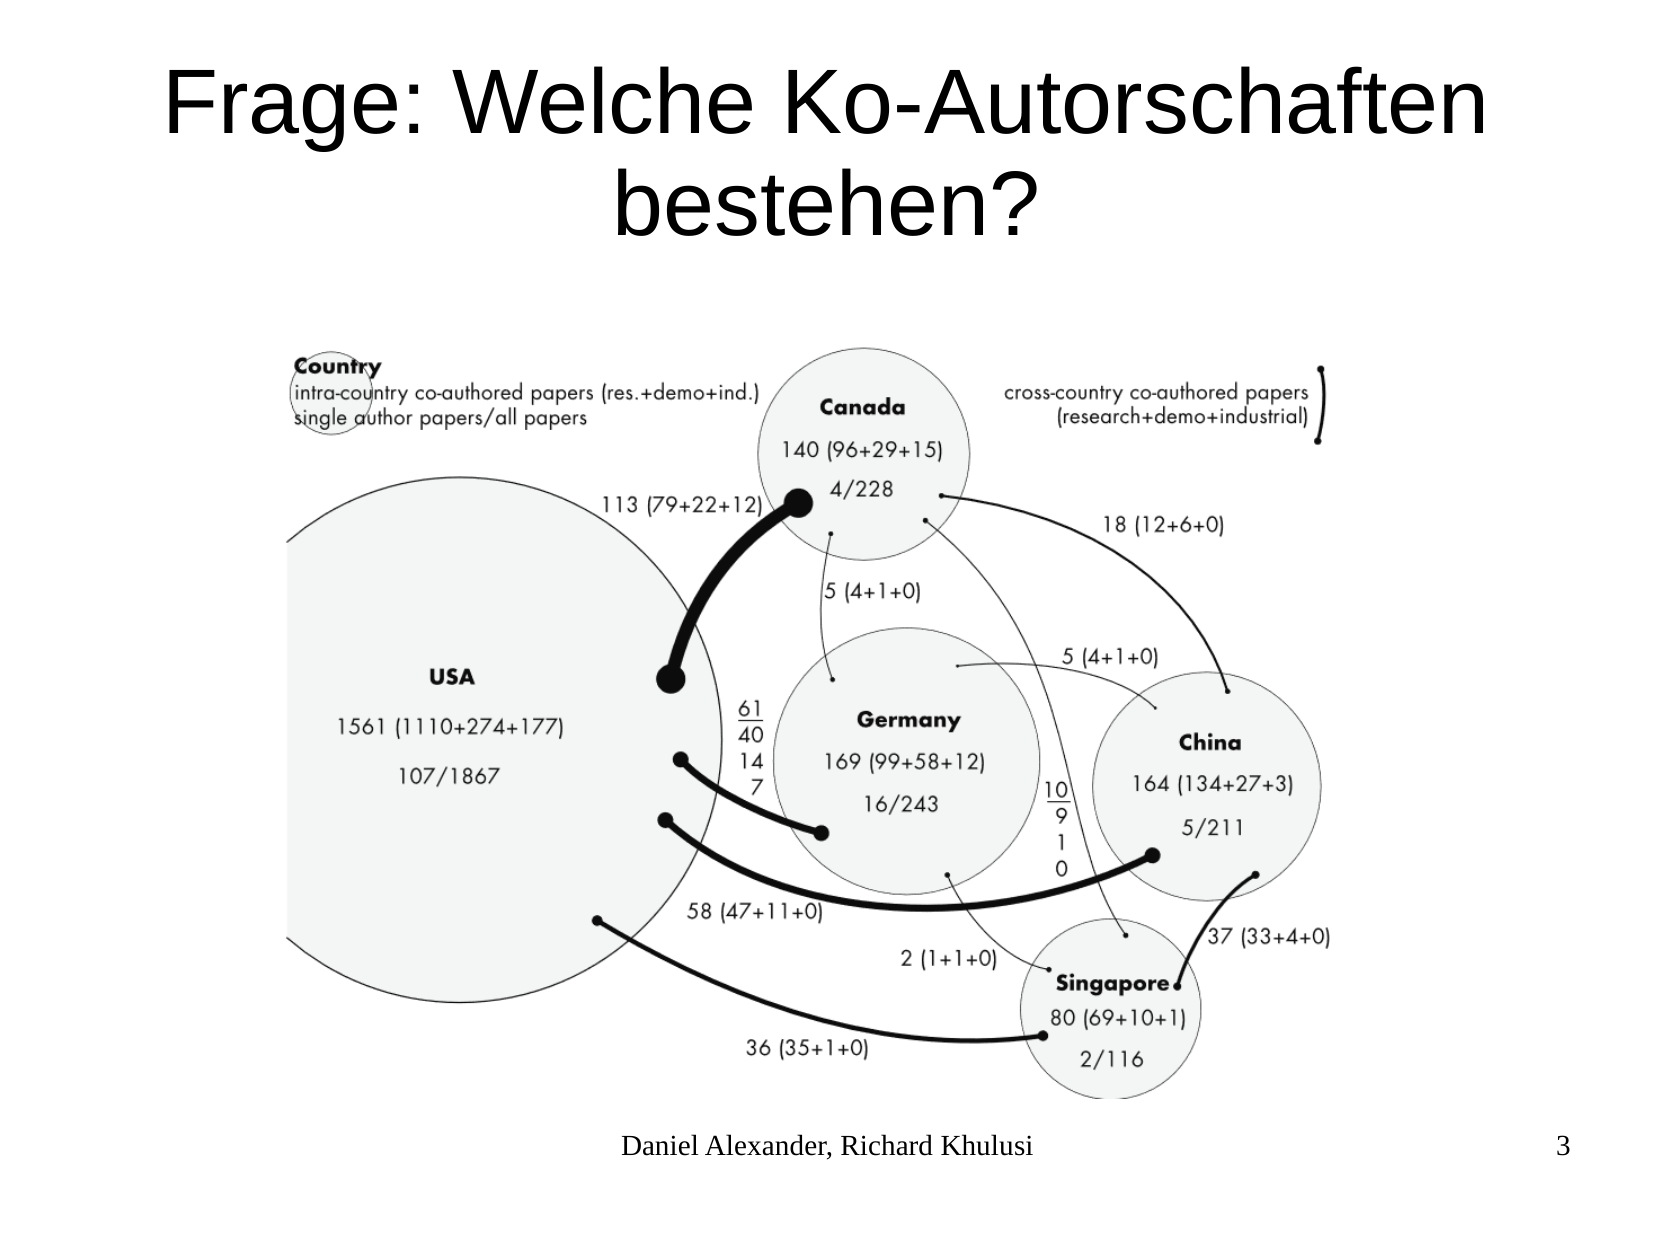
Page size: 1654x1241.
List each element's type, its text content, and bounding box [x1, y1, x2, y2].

title Frage: Welche Ko-Autorschaften bestehen? [82, 49, 1571, 257]
picture [283, 342, 1384, 1099]
